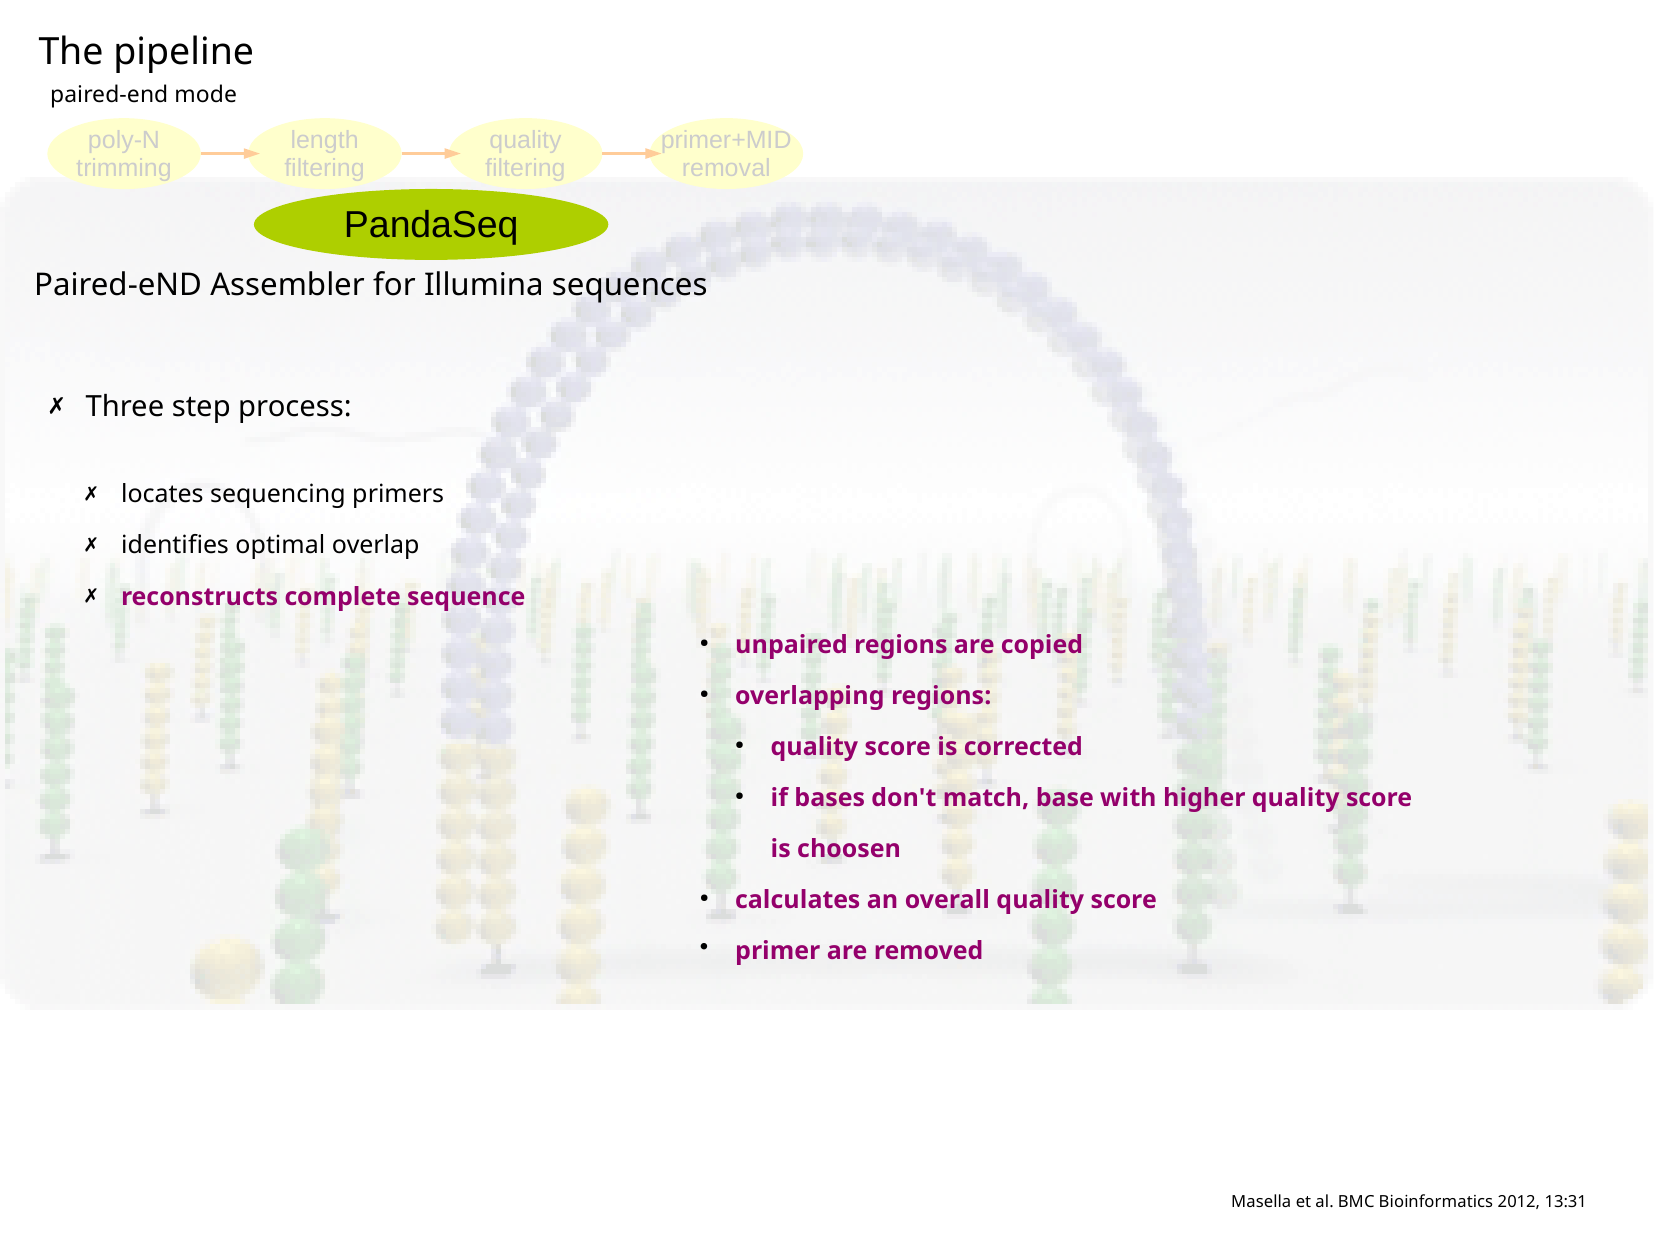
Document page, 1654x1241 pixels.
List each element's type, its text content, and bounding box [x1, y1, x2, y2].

text_box PandaSeq [253, 188, 609, 254]
text_box quality filtering [449, 118, 603, 190]
text_box primer+MID removal [650, 118, 804, 190]
text_box unpaired regions are copied overlapping regions: quality score is corrected if bases don't match, base with higher quality score is choosen calculates an overall quality score primer are removed [649, 602, 1593, 1089]
text_box length filtering [248, 118, 402, 190]
text_box The pipeline [23, 16, 304, 92]
text_box [0, 0, 1654, 1241]
text_box Three step process: locates sequencing primers identifies optimal overlap reconstructs complete sequence [35, 378, 614, 663]
text_box Masella et al. BMC Bioinformatics 2012, 13:31 [1216, 1182, 1634, 1217]
text_box paired-end mode [35, 70, 289, 123]
text_box poly-N trimming [47, 123, 201, 190]
text_box Paired-eND Assembler for Illumina sequences [19, 254, 851, 320]
